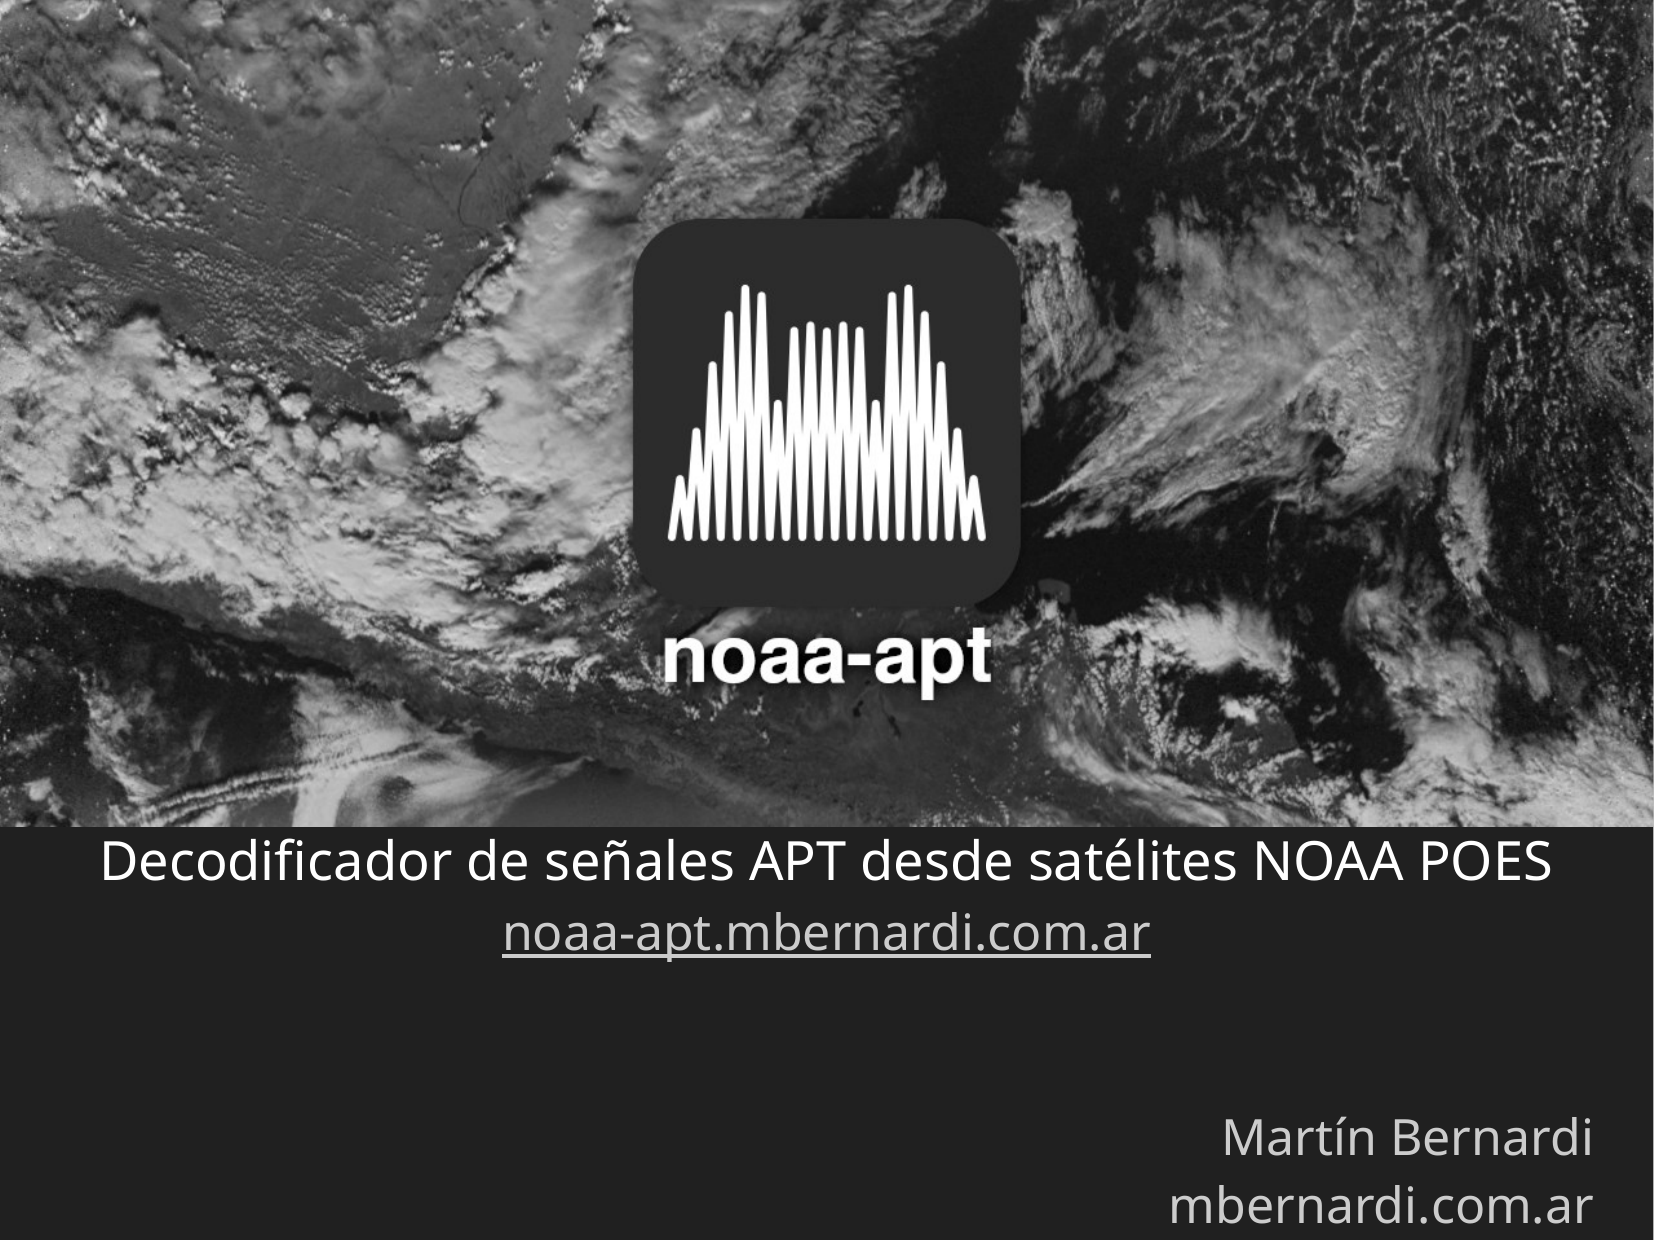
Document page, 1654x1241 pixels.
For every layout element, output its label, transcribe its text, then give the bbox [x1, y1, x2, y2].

subtitle Decodificador de señales APT desde satélites NOAA POES noaa-apt.mbernardi.com.ar Martín Bernardi mbernardi.com.ar [59, 868, 1595, 1193]
picture [0, 0, 1654, 827]
